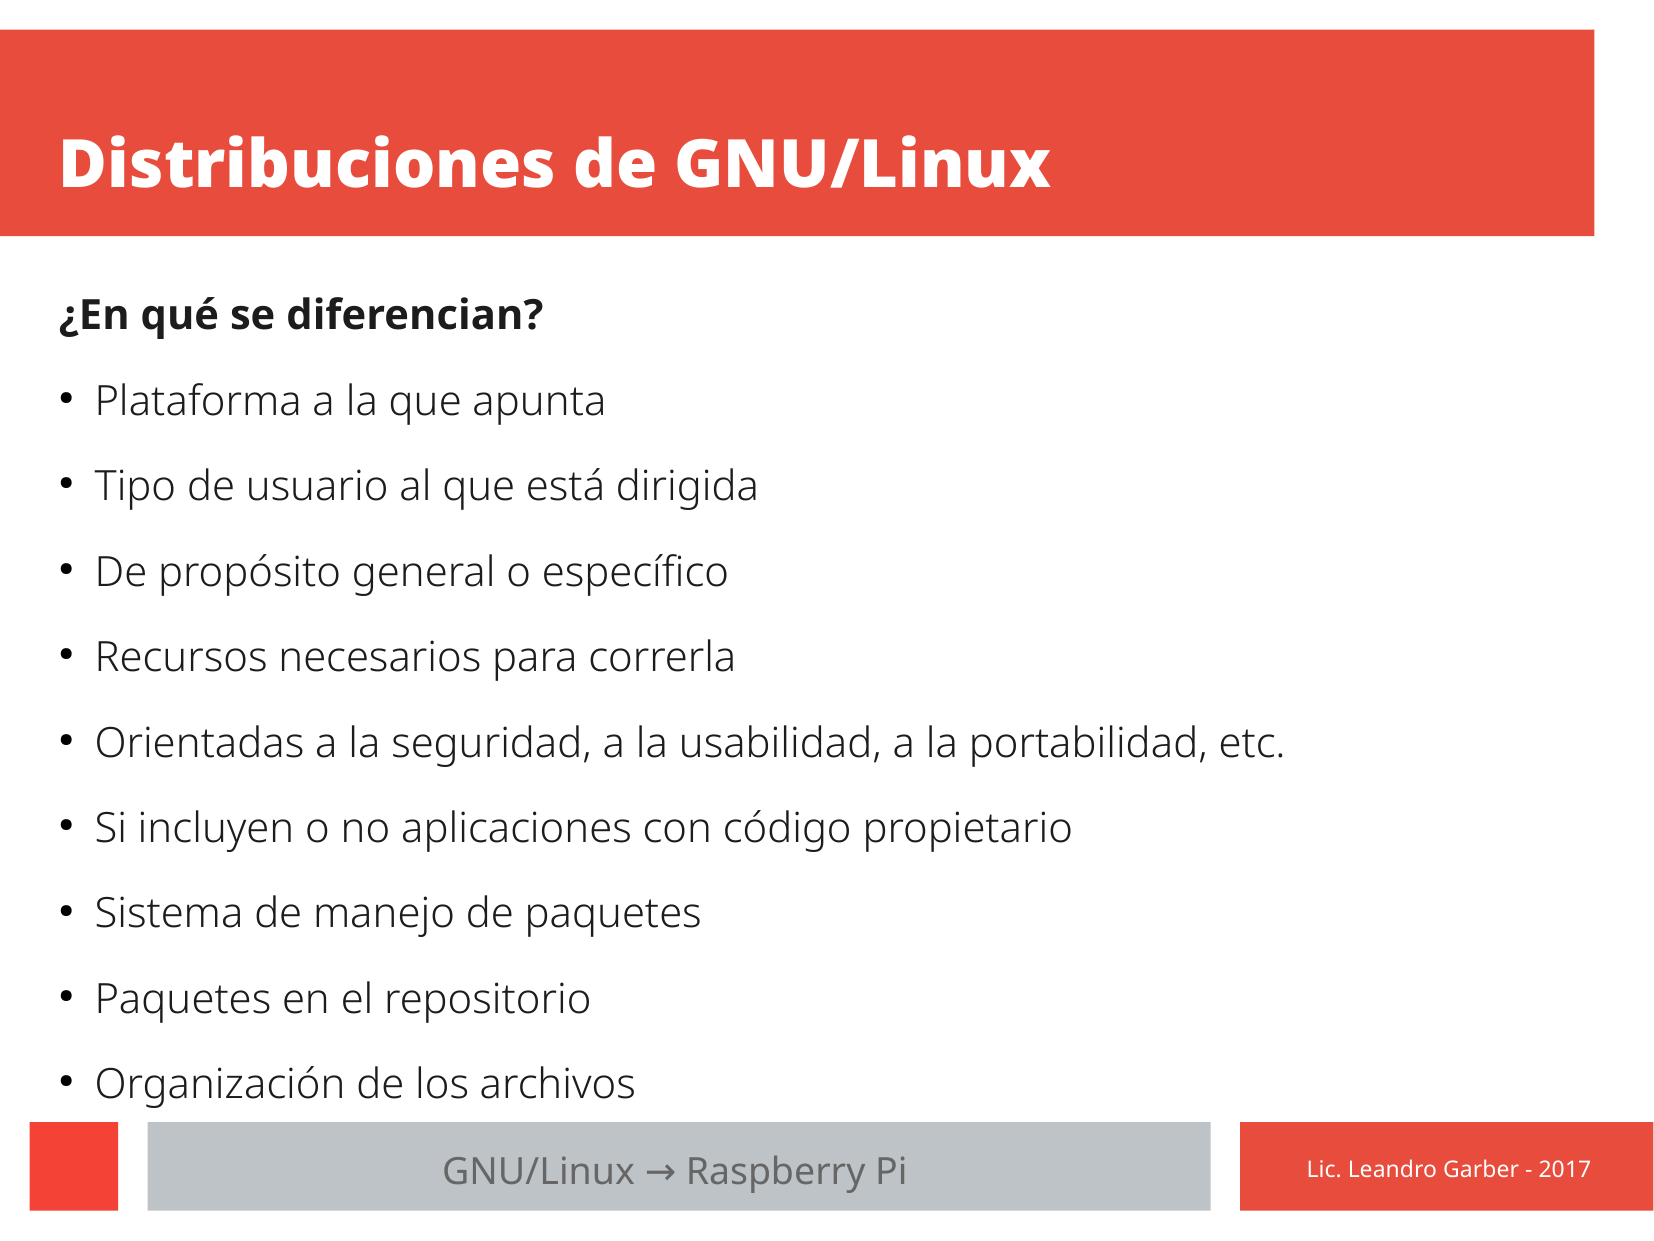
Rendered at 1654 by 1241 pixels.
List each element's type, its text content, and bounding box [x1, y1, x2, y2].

title Distribuciones de GNU/Linux [59, 59, 1595, 207]
text_box GNU/Linux → Raspberry Pi [150, 1125, 1201, 1215]
subtitle ¿En qué se diferencian? Plataforma a la que apunta Tipo de usuario al que está dirigida De propósito general o específico Recursos necesarios para correrla Orientadas a la seguridad, a la usabilidad, a la portabilidad, etc. Si incluyen o no aplicaciones con código propietario Sistema de manejo de paquetes Paquetes en el repositorio Organización de los archivos [59, 285, 1565, 1021]
text_box Lic. Leandro Garber - 2017 [1245, 1145, 1654, 1194]
